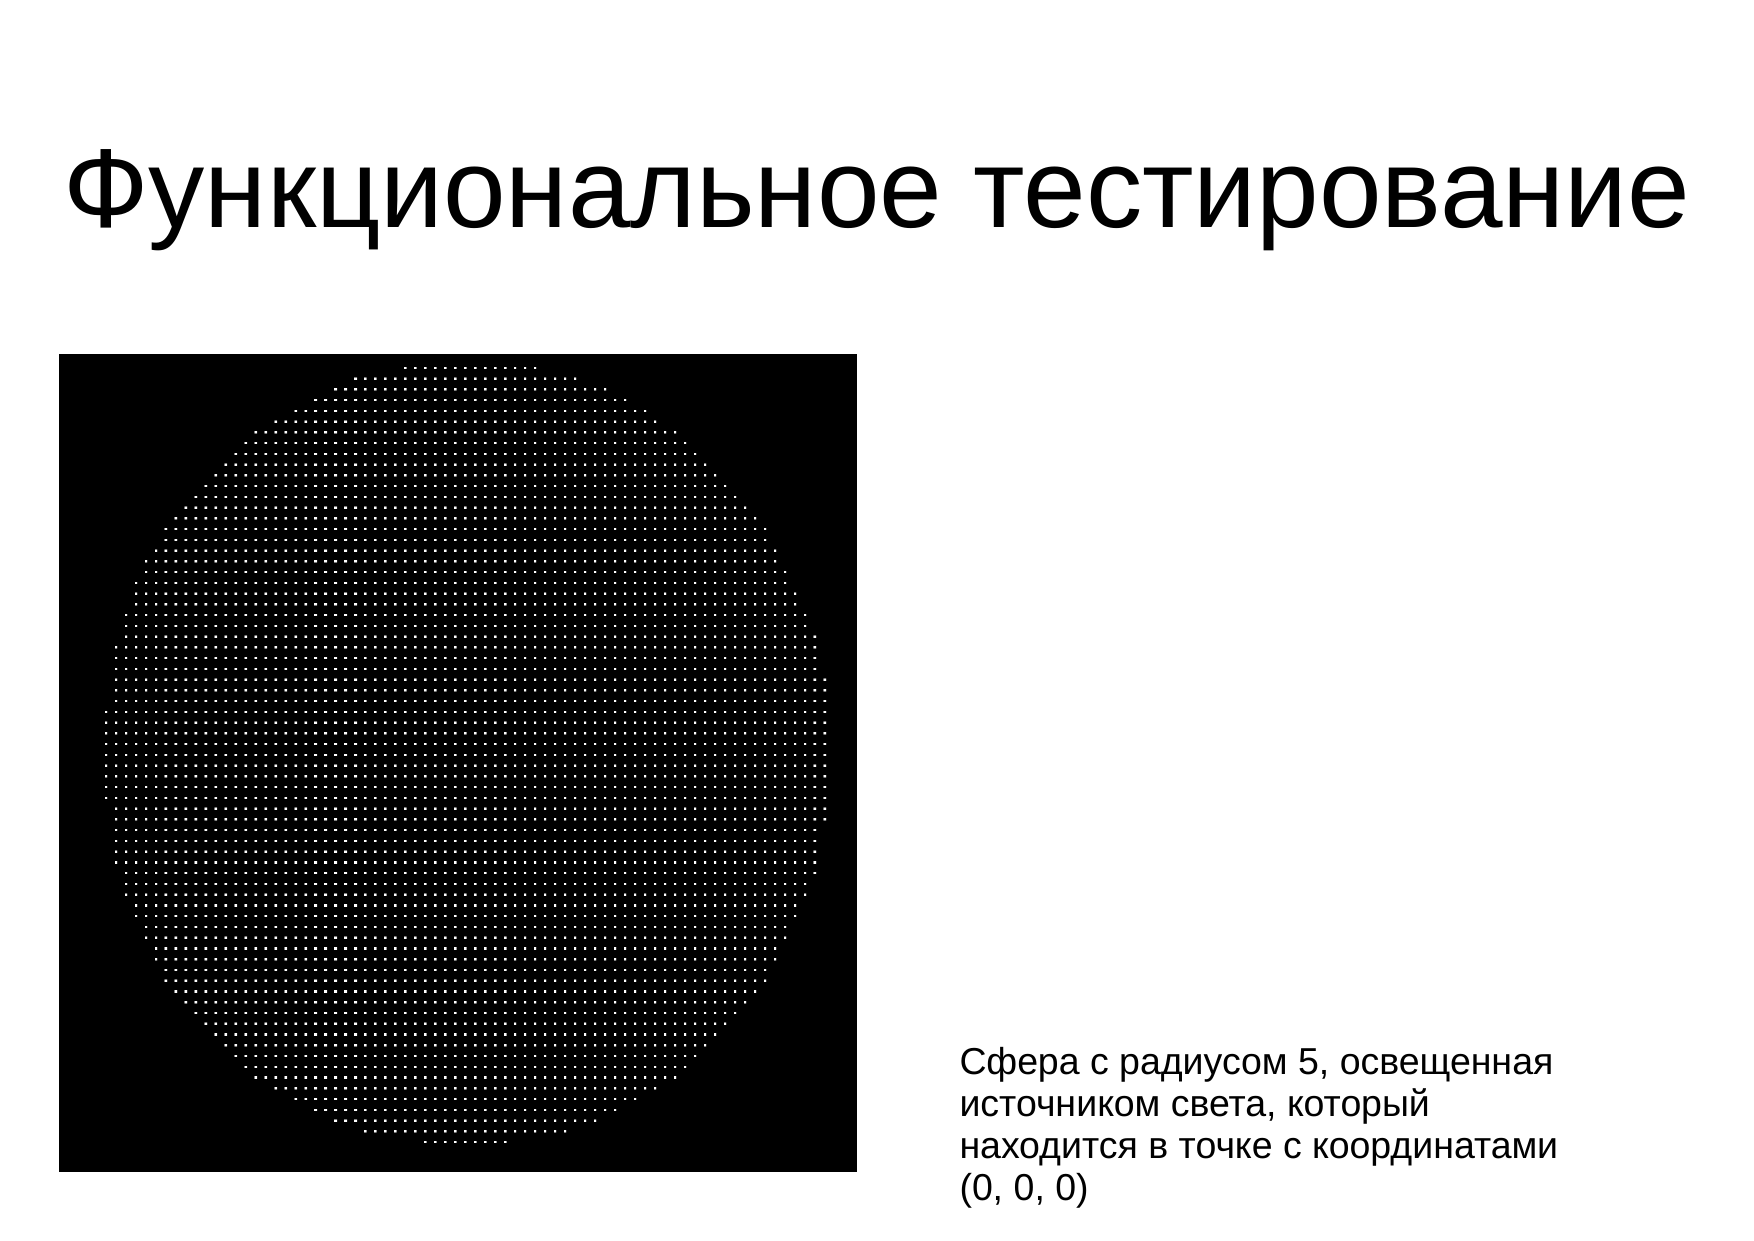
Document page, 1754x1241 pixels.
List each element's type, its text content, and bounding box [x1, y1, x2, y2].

picture [59, 354, 857, 1172]
title Функциональное тестирование [0, 52, 1754, 325]
text_box Сфера с радиусом 5, освещенная источником света, который находится в точке с координатами (0, 0, 0) [944, 1033, 1595, 1217]
